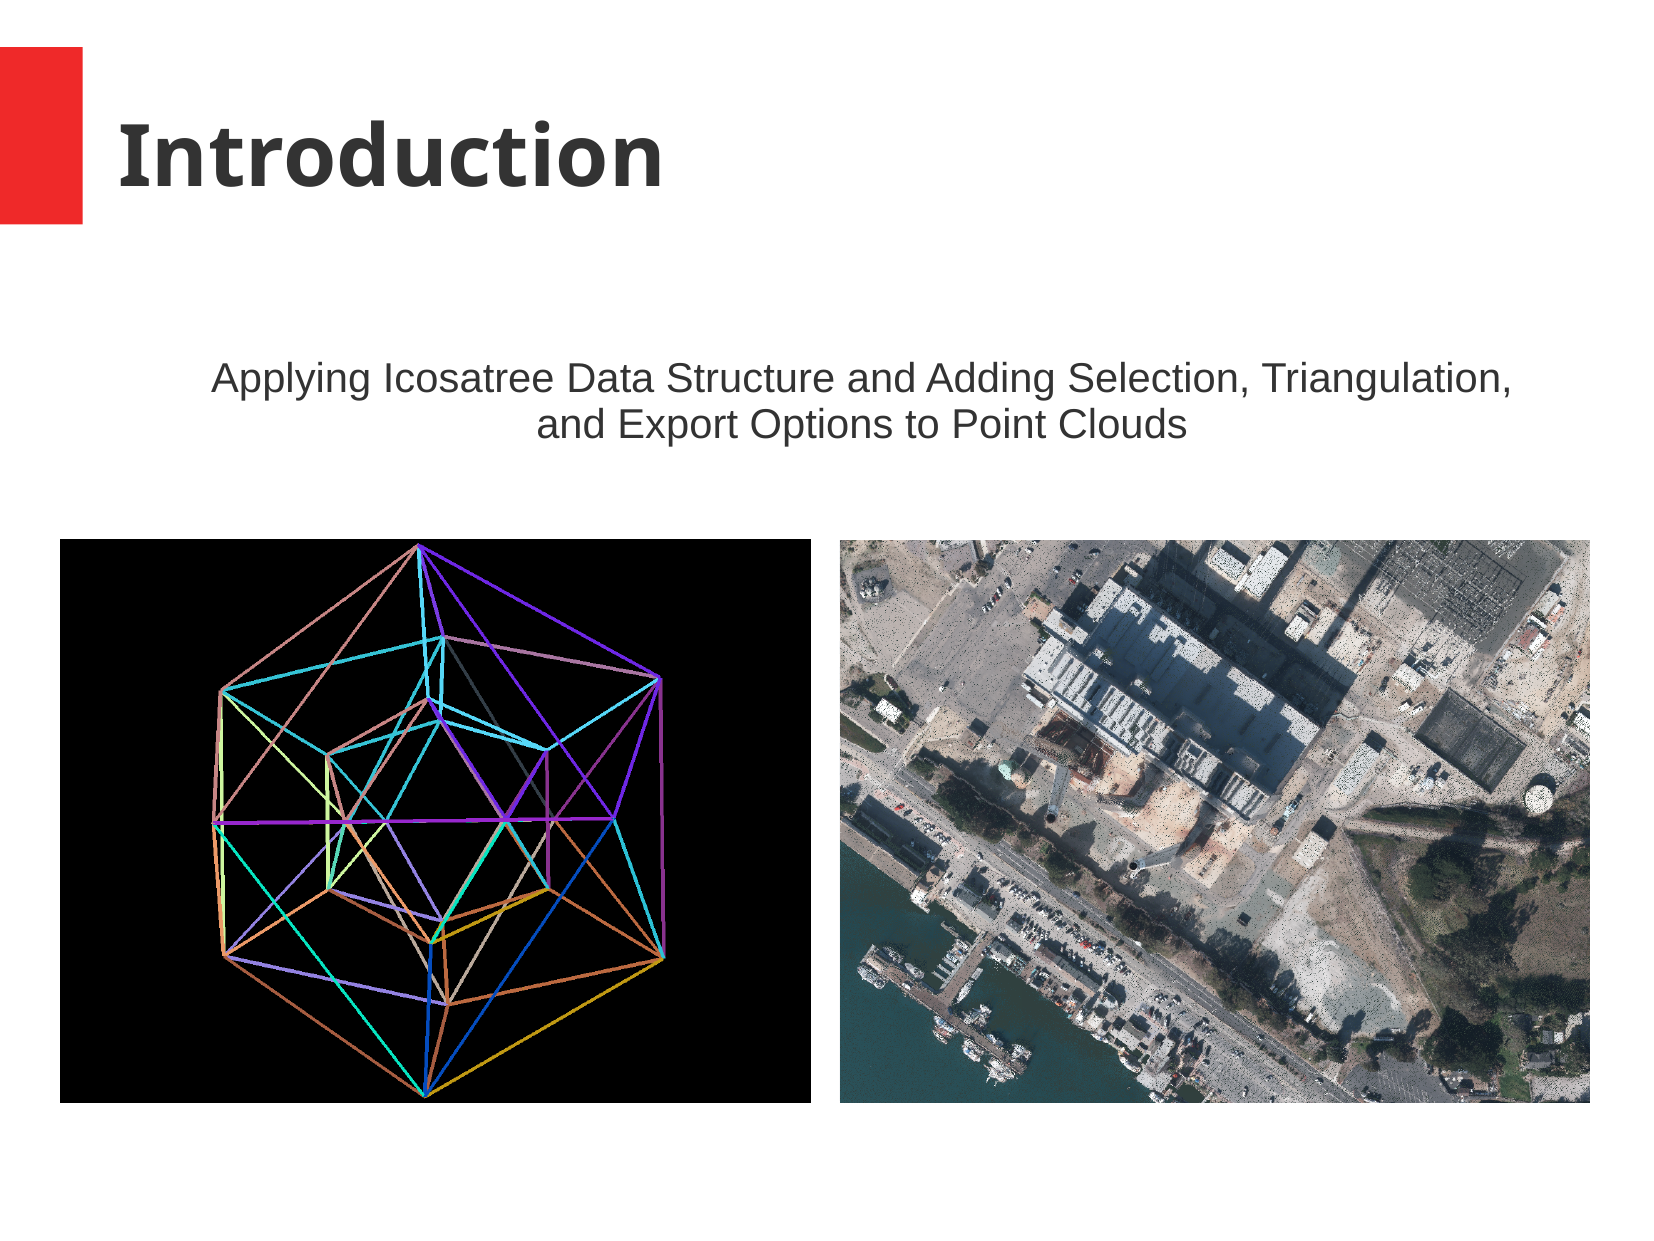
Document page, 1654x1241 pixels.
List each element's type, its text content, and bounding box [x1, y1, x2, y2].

title Introduction [118, 49, 1571, 257]
list Applying Icosatree Data Structure and Adding Selection, Triangulation, and Export Options to Point Clouds [118, 354, 1536, 1074]
picture [839, 540, 1591, 1103]
picture [60, 539, 811, 1103]
